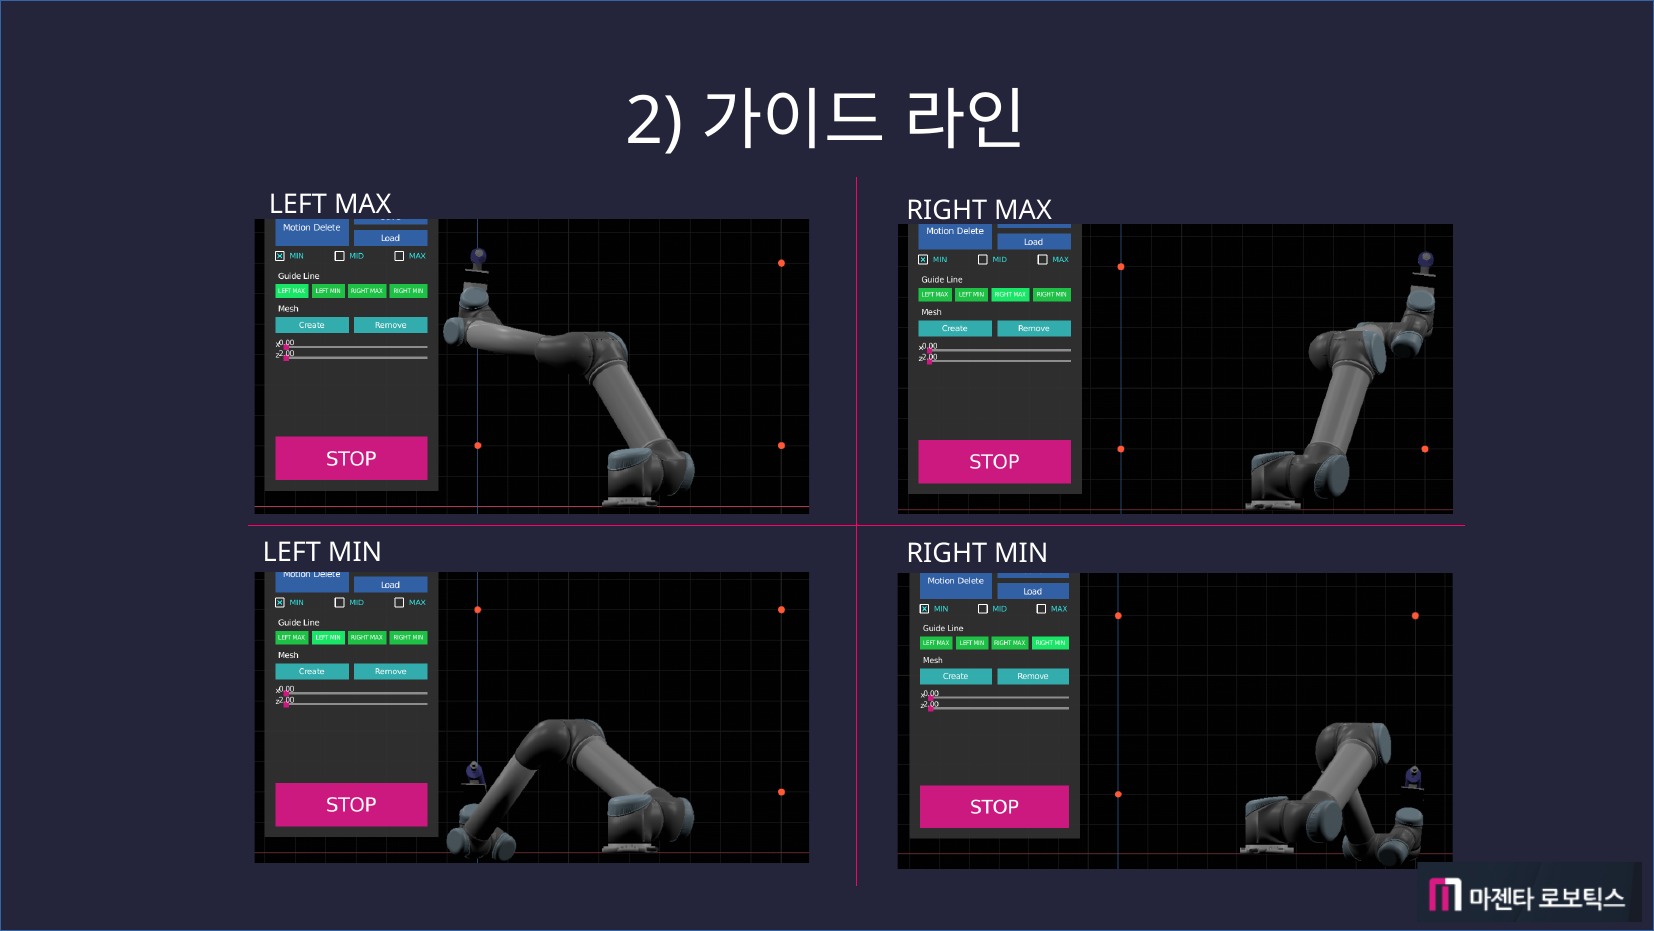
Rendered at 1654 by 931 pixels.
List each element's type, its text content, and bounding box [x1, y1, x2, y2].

picture [254, 219, 810, 514]
text_box LEFT MIN [248, 526, 520, 573]
picture [898, 224, 1453, 514]
picture [254, 572, 810, 863]
text_box RIGHT MAX [891, 183, 1164, 231]
title 2) 가이드 라인 [82, 37, 1571, 193]
text_box RIGHT MIN [891, 526, 1164, 574]
text_box [0, 0, 1654, 931]
text_box LEFT MAX [253, 177, 526, 225]
picture [897, 573, 1642, 922]
